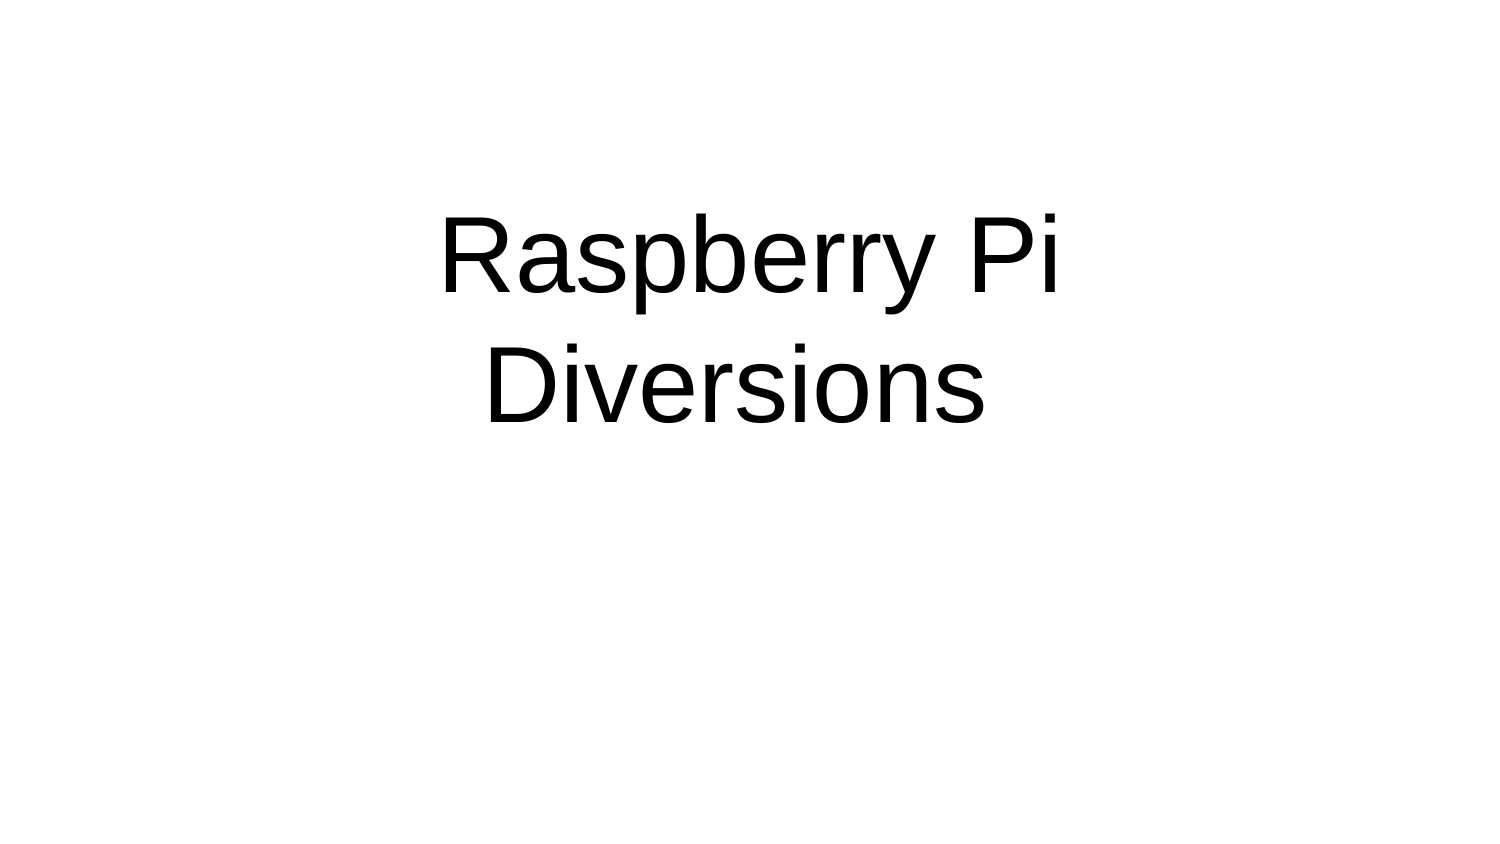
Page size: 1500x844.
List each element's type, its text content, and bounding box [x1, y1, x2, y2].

title Raspberry Pi Diversions [51, 122, 1449, 459]
